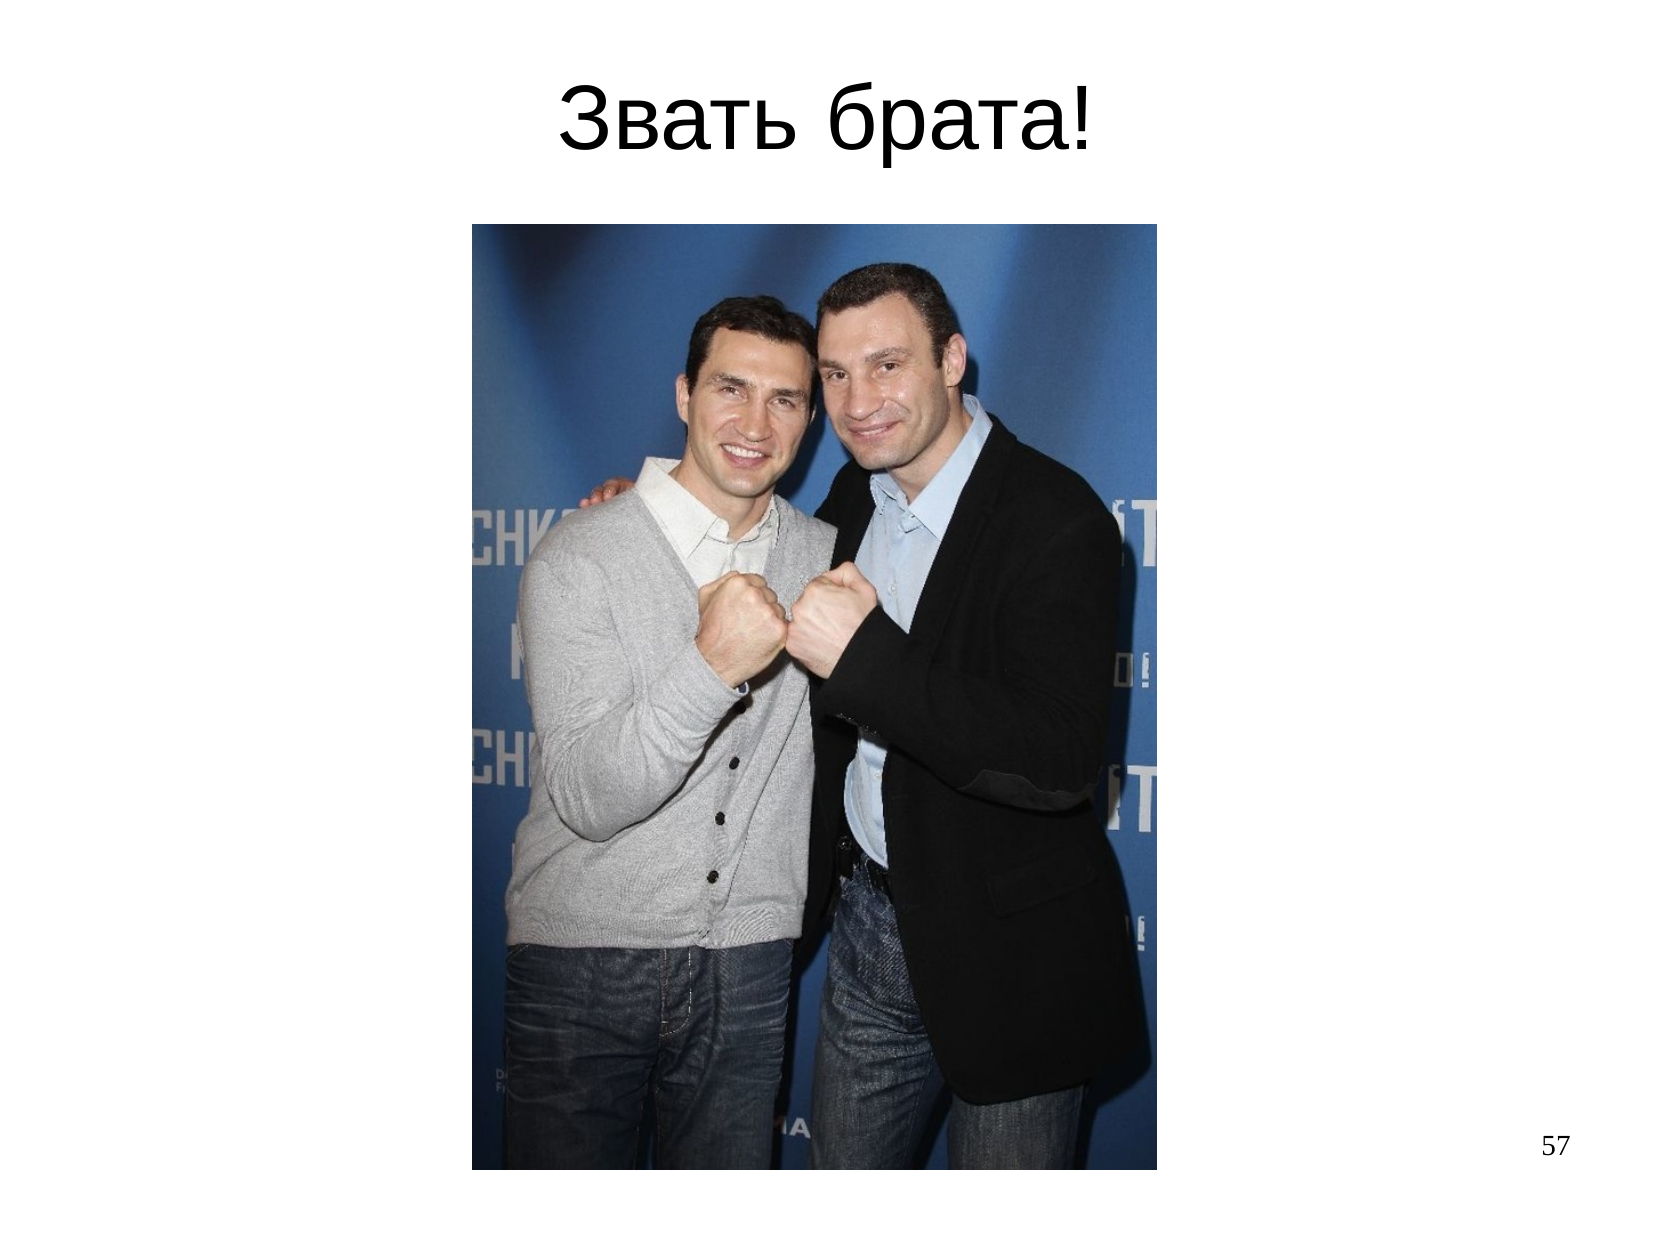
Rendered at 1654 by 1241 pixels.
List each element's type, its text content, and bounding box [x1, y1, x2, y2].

title Звать брата! [82, 13, 1571, 222]
picture [472, 224, 1157, 1170]
